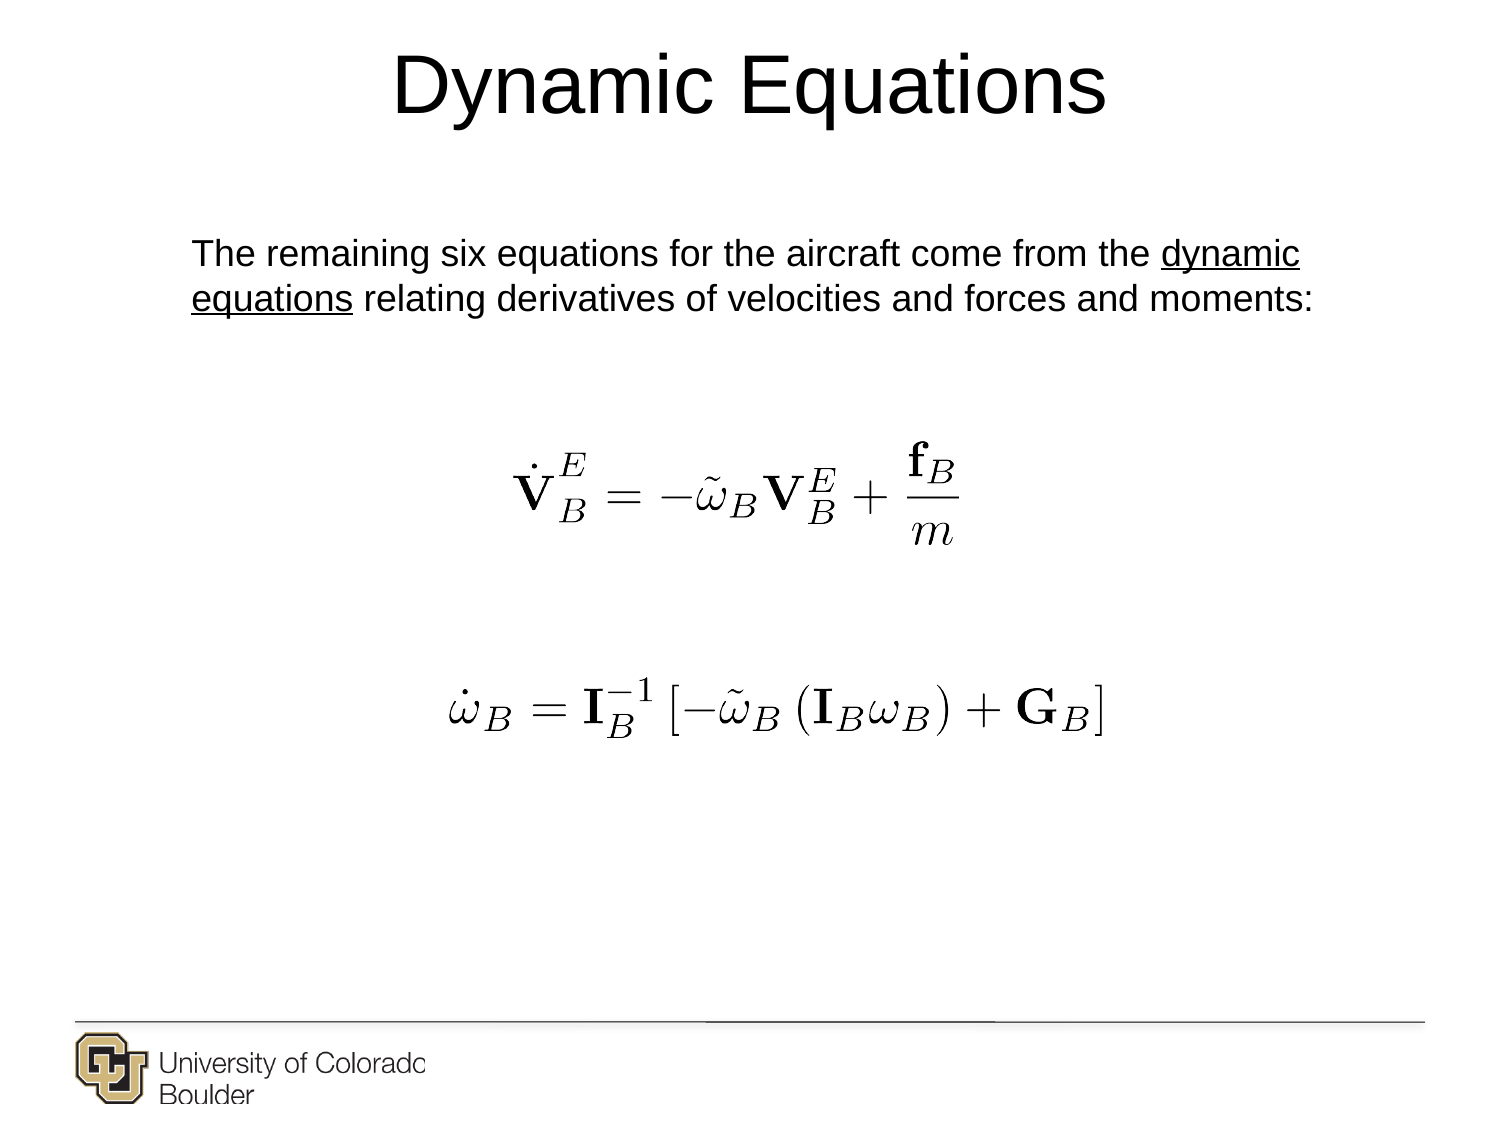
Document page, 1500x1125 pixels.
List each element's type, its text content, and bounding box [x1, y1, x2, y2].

title Dynamic Equations [75, 26, 1425, 135]
picture [449, 677, 1102, 738]
text_box The remaining six equations for the aircraft come from the dynamic equations relating derivatives of velocities and forces and moments: [176, 221, 1330, 327]
picture [513, 441, 959, 545]
